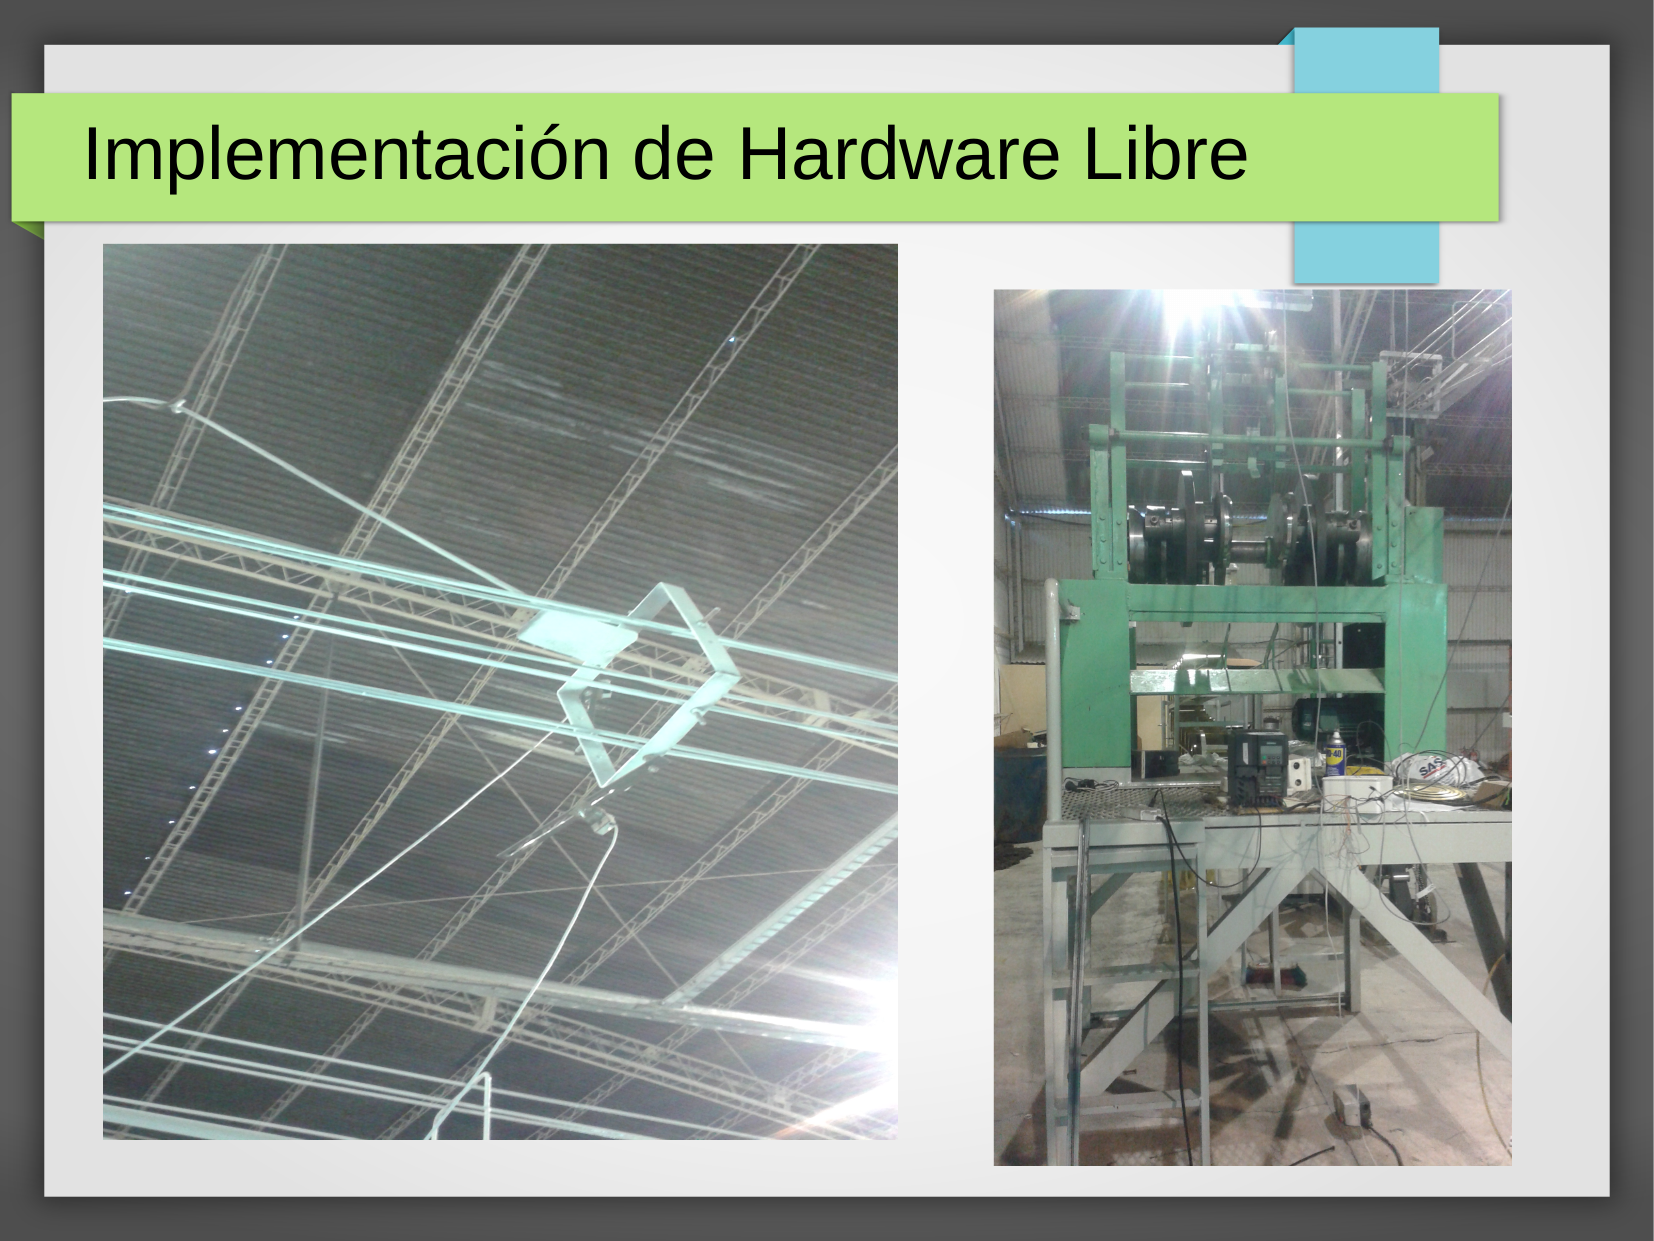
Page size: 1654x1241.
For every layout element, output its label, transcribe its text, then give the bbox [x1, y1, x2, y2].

title Implementación de Hardware Libre [82, 94, 1264, 213]
picture [0, 0, 1654, 1241]
